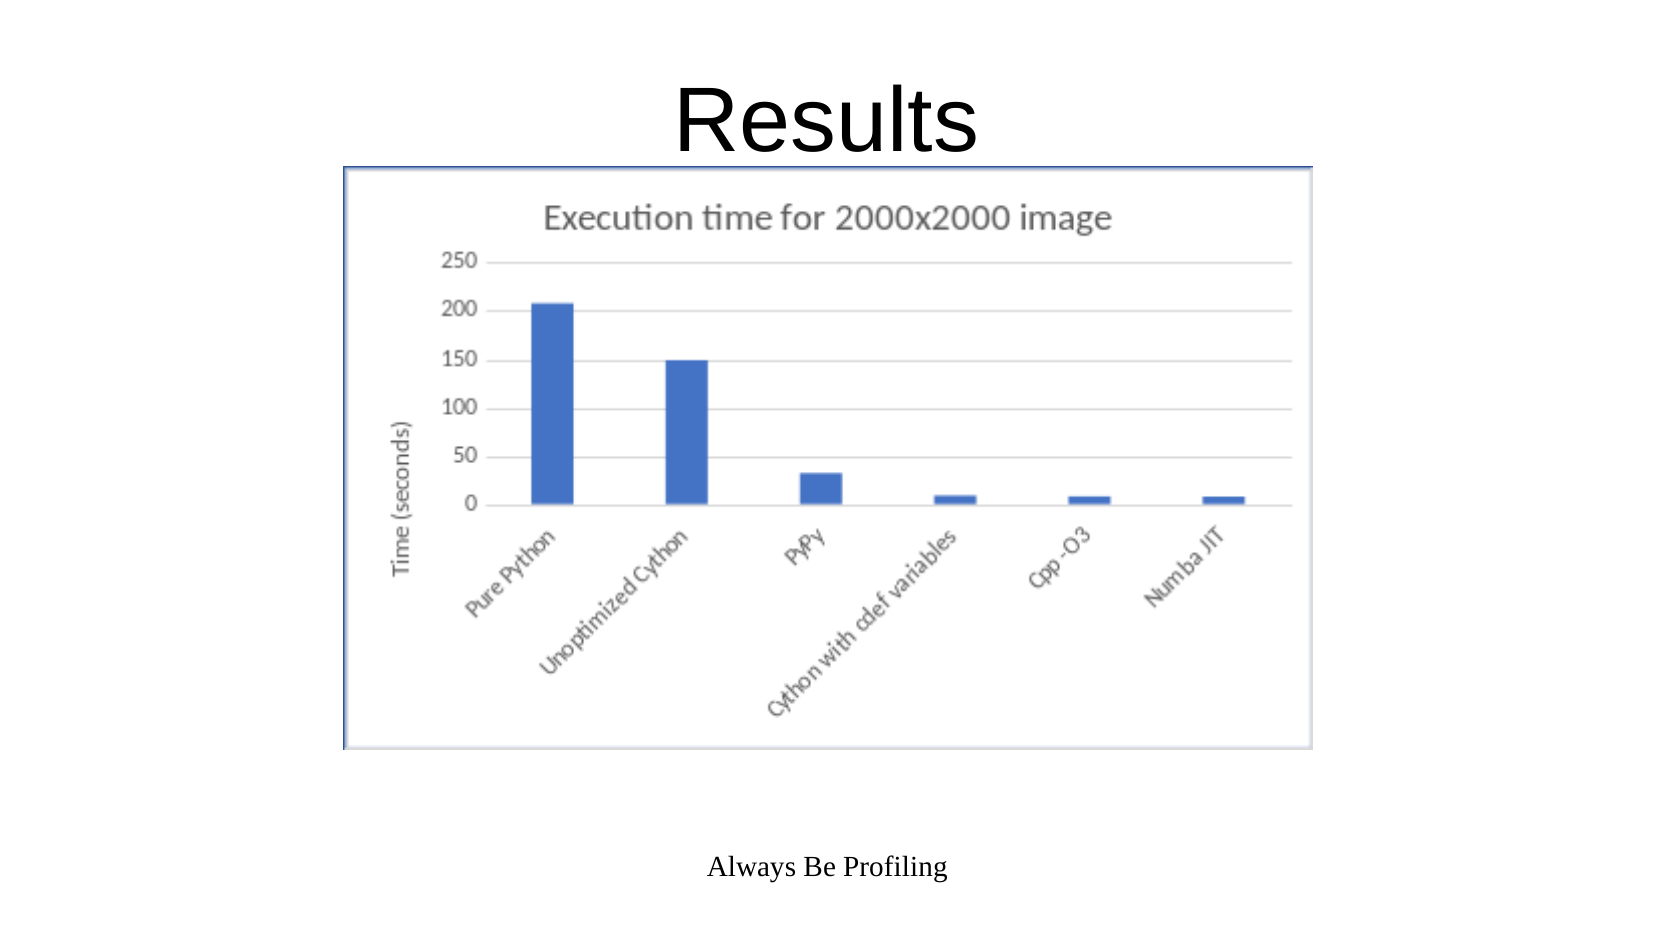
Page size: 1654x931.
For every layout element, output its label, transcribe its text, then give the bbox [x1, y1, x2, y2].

text_box Always Be Profiling [565, 847, 1090, 912]
title Results [82, 37, 1571, 193]
picture [343, 166, 1313, 751]
